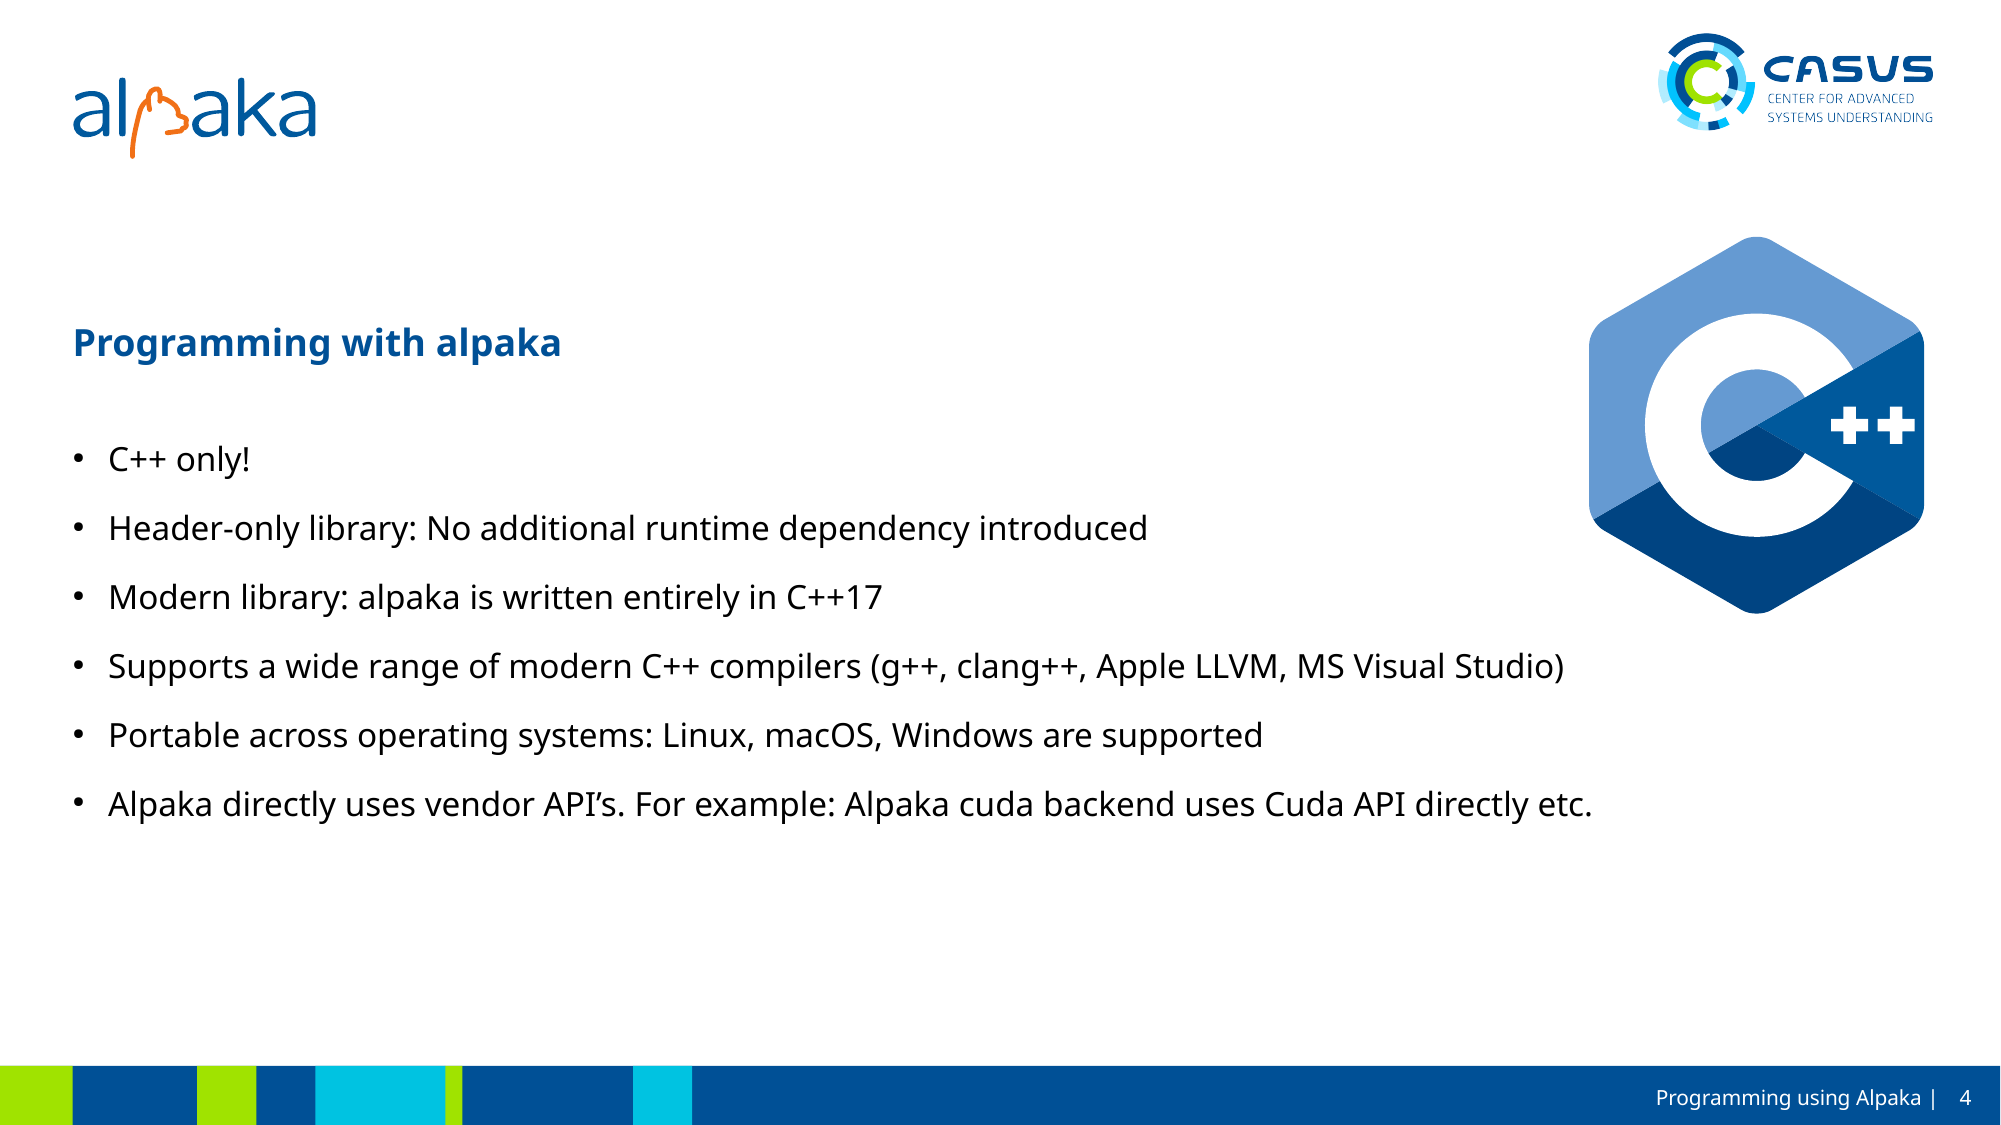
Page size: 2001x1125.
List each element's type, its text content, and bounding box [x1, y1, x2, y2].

list Programming with alpaka C++ only! Header-only library: No additional runtime dependency introduced Modern library: alpaka is written entirely in C++17 Supports a wide range of modern C++ compilers (g++, clang++, Apple LLVM, MS Visual Studio) Portable across operating systems: Linux, macOS, Windows are supported Alpaka directly uses vendor API’s. For example: Alpaka cuda backend uses Cuda API directly etc. [72, 316, 1620, 979]
picture [1658, 33, 1933, 131]
picture [72, 76, 317, 160]
picture [1588, 236, 1925, 615]
